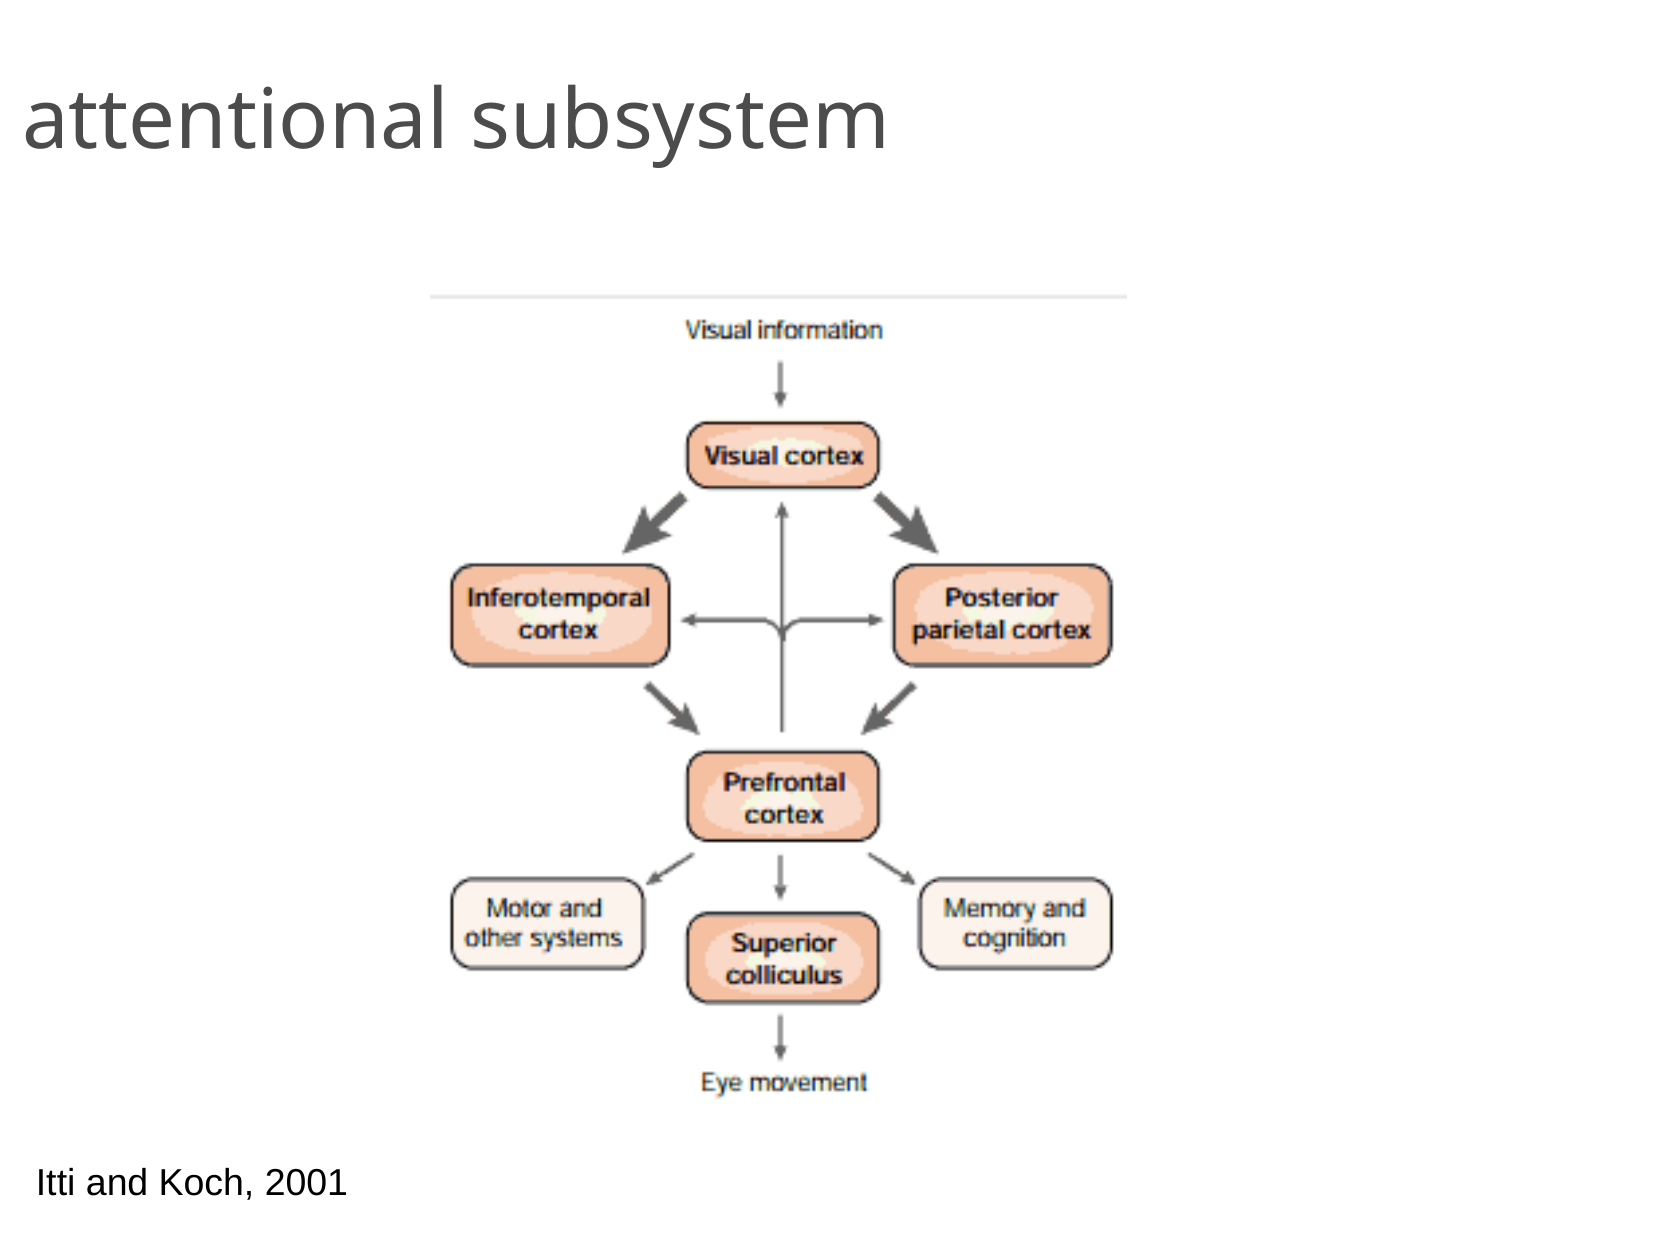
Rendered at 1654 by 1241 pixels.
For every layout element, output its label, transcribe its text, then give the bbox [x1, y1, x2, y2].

title attentional subsystem [22, 19, 1654, 213]
picture [430, 294, 1127, 1148]
text_box Itti and Koch, 2001 [21, 1153, 734, 1211]
